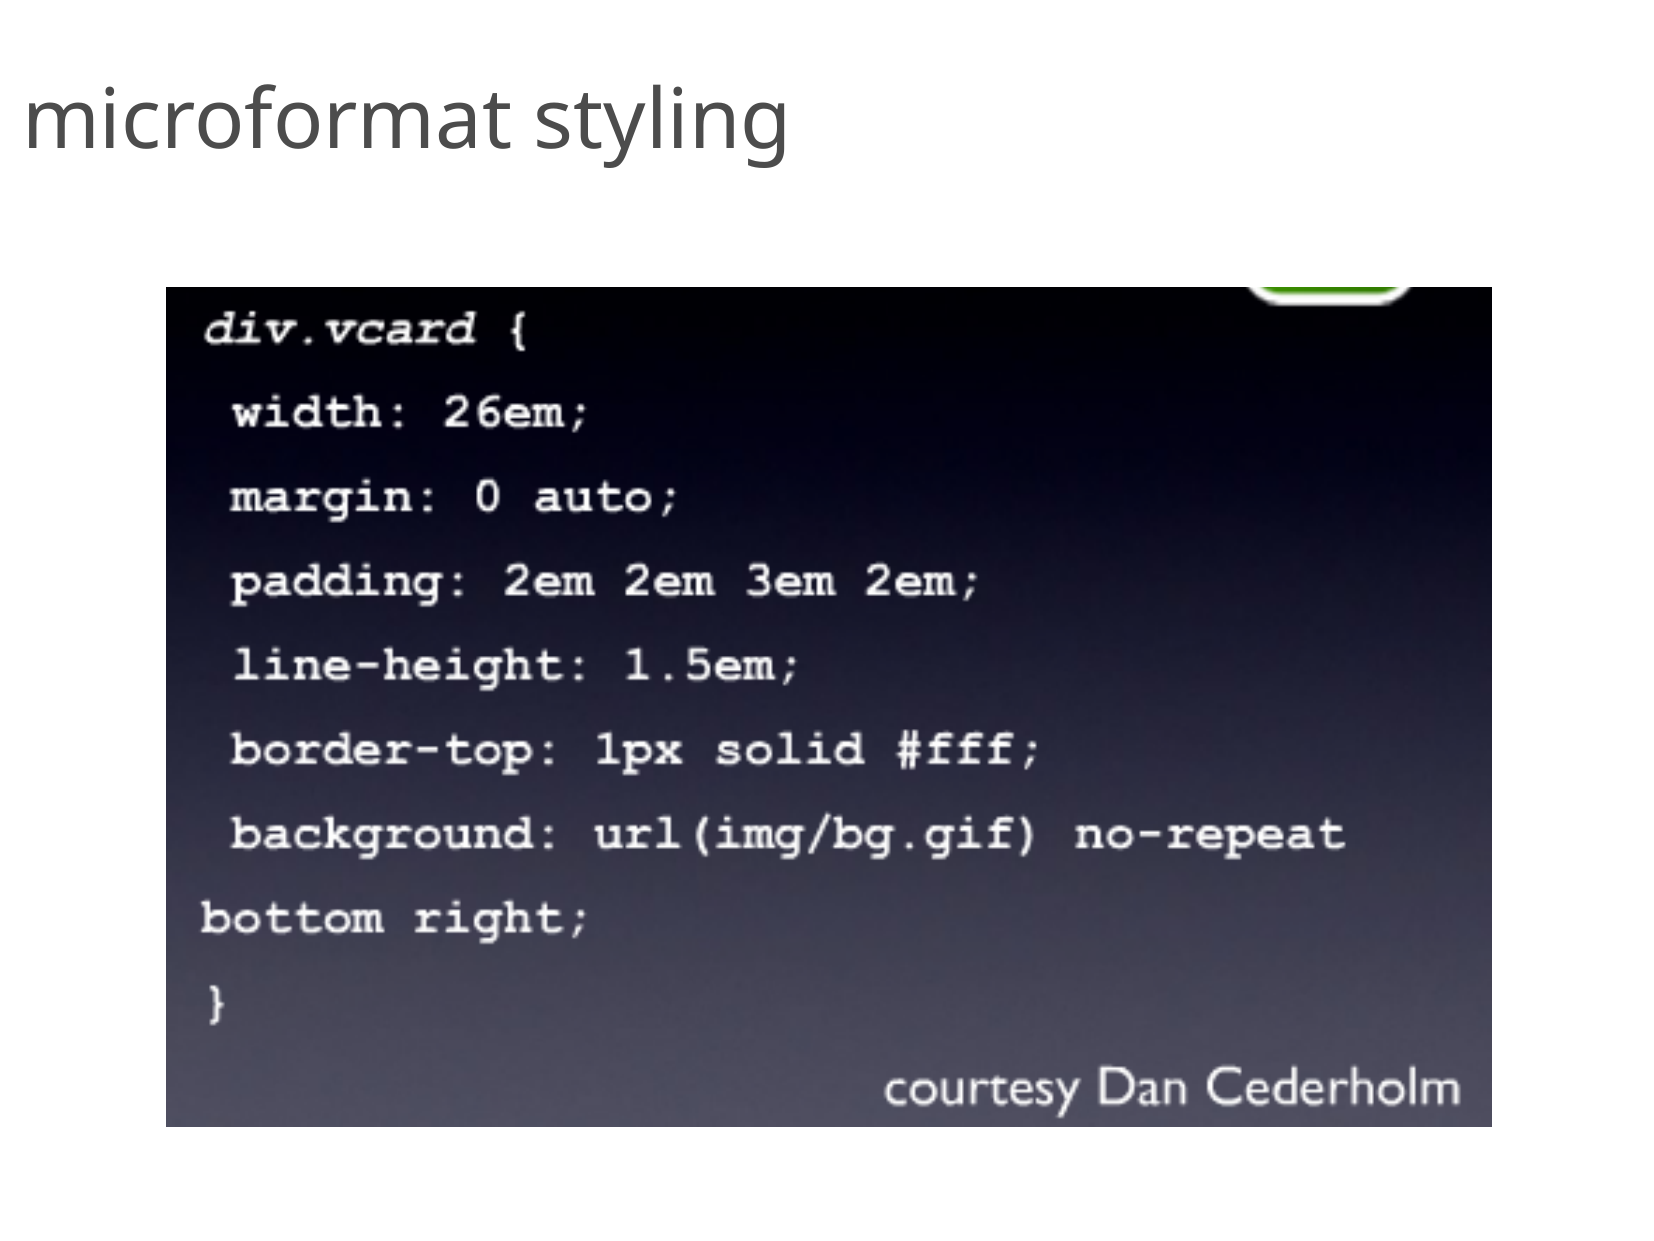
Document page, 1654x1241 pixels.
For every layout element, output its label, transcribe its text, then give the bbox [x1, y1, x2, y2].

picture [166, 287, 1492, 1127]
title microformat styling [22, 26, 1654, 205]
